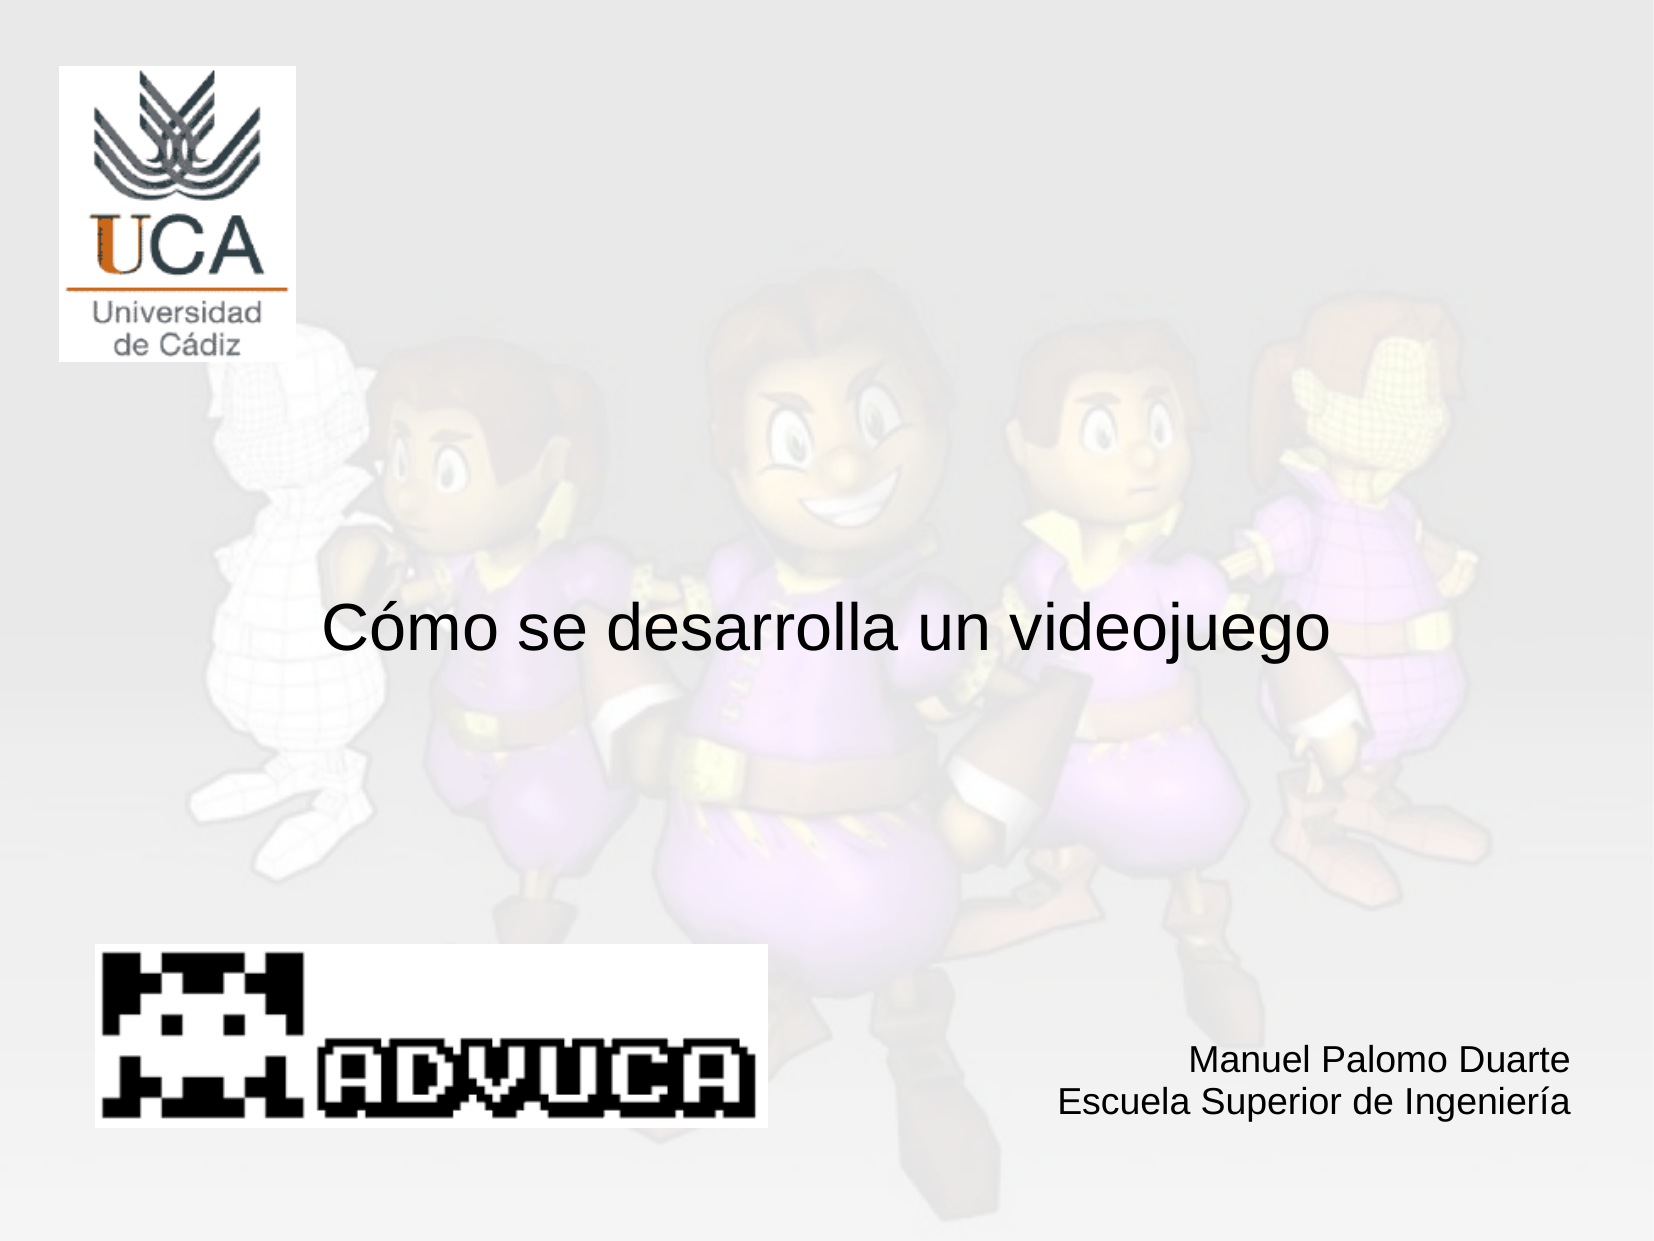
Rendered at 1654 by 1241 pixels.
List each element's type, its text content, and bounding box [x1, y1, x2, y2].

subtitle Cómo se desarrolla un videojuego Manuel Palomo Duarte Escuela Superior de Ingeniería [82, 66, 1571, 1123]
picture [0, 0, 1654, 1241]
